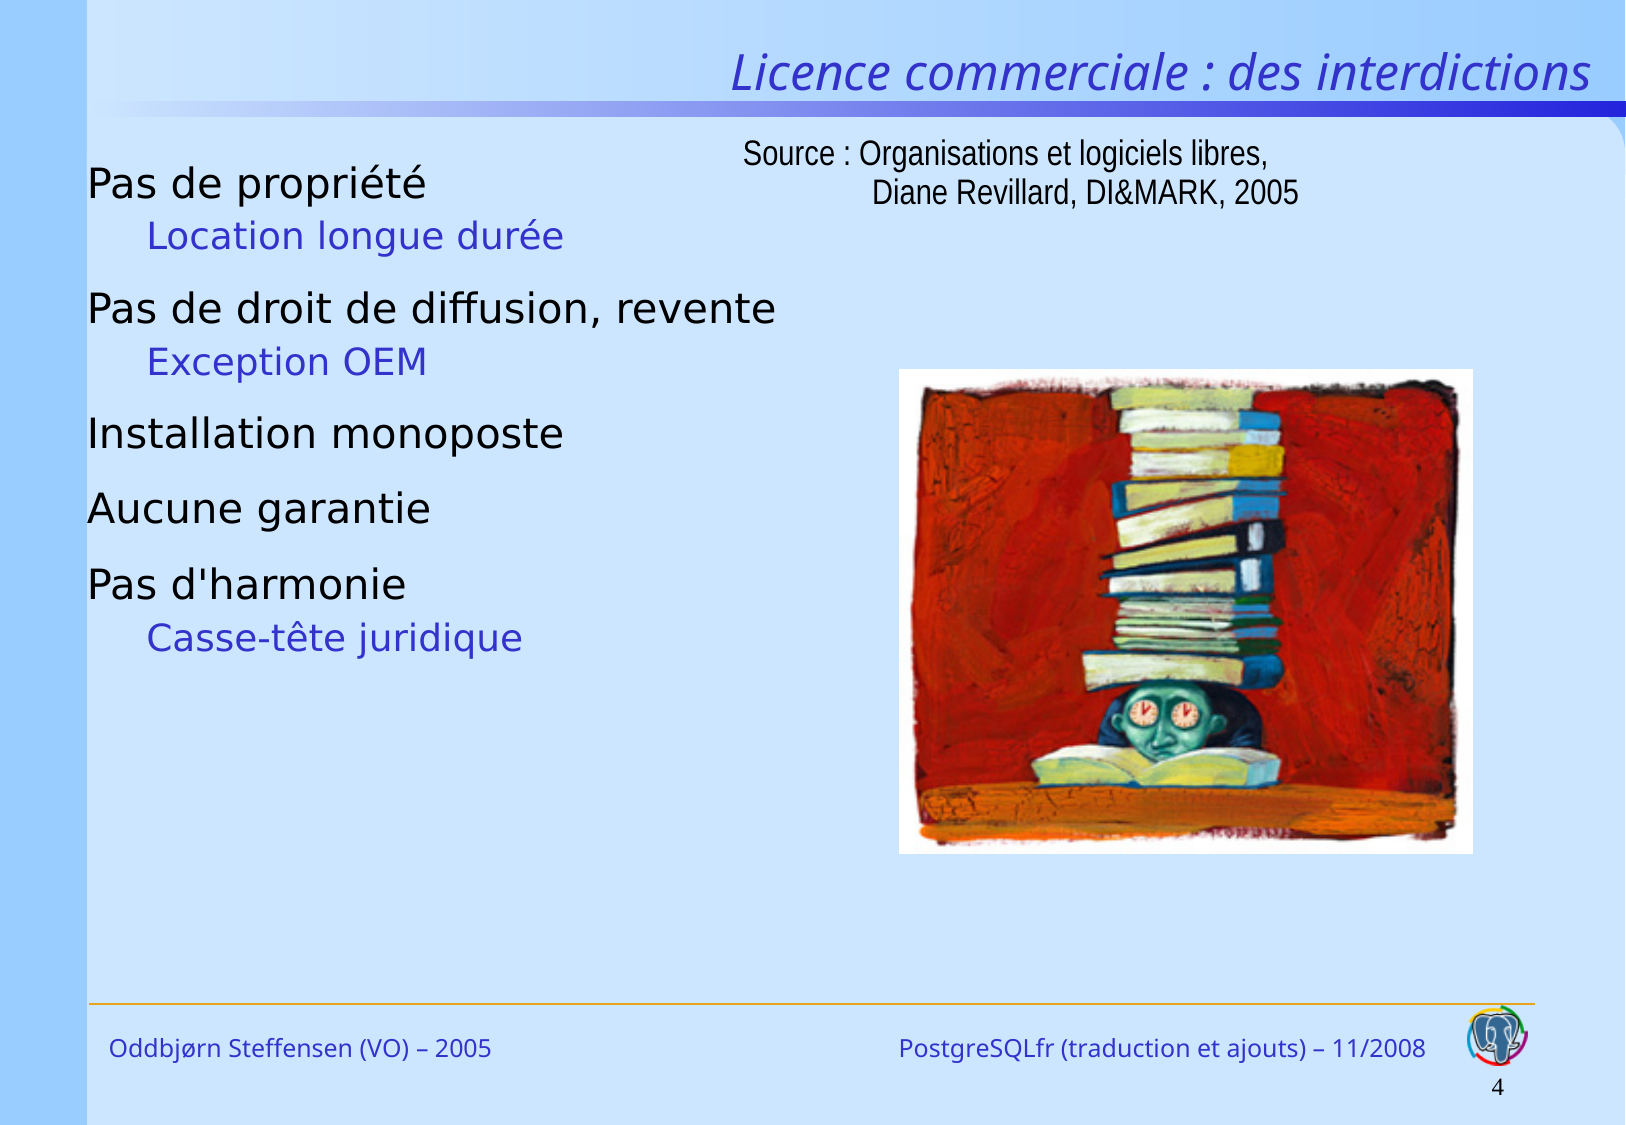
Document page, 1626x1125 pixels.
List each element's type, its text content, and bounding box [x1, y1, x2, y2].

picture [899, 369, 1473, 854]
title Licence commerciale : des interdictions [180, 0, 1593, 142]
list Pas de propriété Location longue durée Pas de droit de diffusion, revente Exception OEM Installation monoposte Aucune garantie Pas d'harmonie Casse-tête juridique [86, 159, 1520, 965]
picture [1467, 1005, 1528, 1066]
text_box Source : Organisations et logiciels libres, Diane Revillard, DI&MARK, 2005 [742, 133, 1375, 213]
